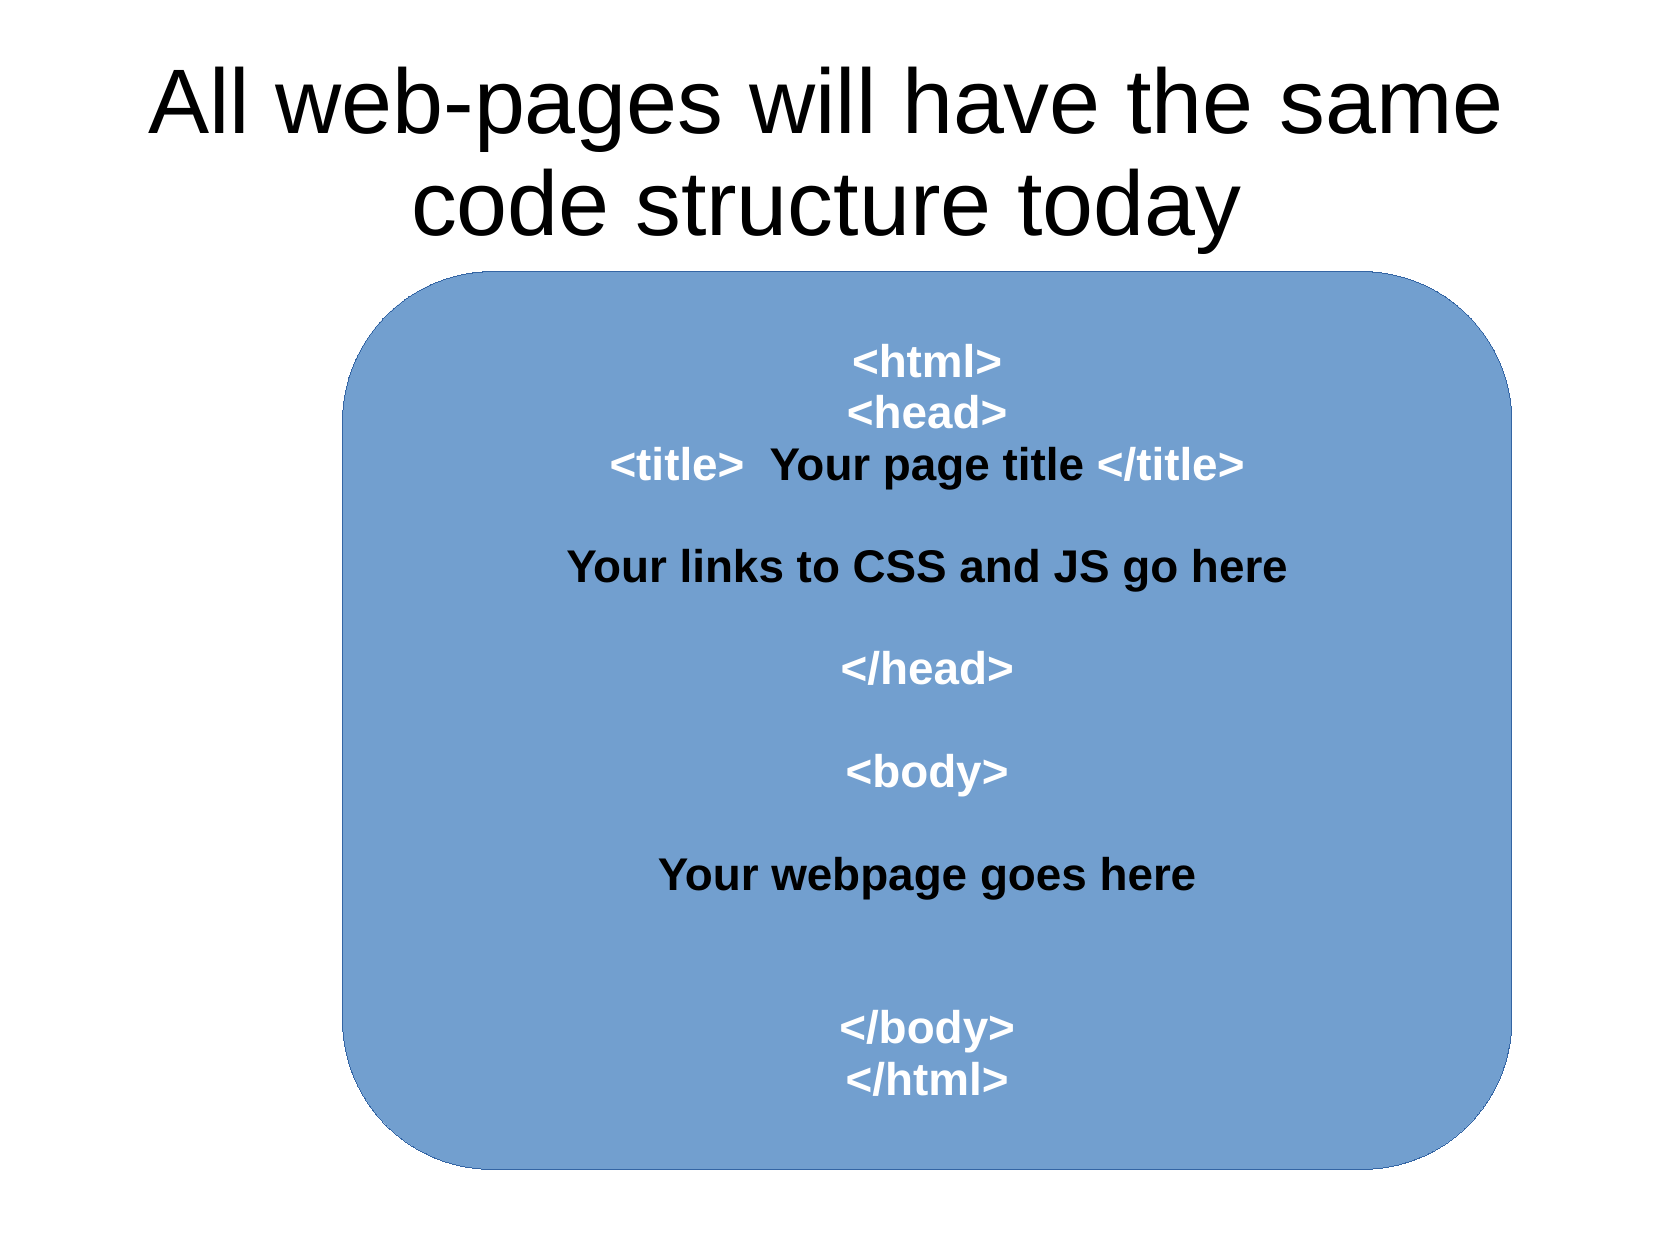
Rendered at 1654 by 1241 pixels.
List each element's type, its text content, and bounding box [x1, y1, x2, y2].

text_box <html> <head> <title> Your page title </title> Your links to CSS and JS go here </head> <body> Your webpage goes here </body> </html> [342, 271, 1512, 1170]
title All web-pages will have the same code structure today [82, 49, 1571, 257]
